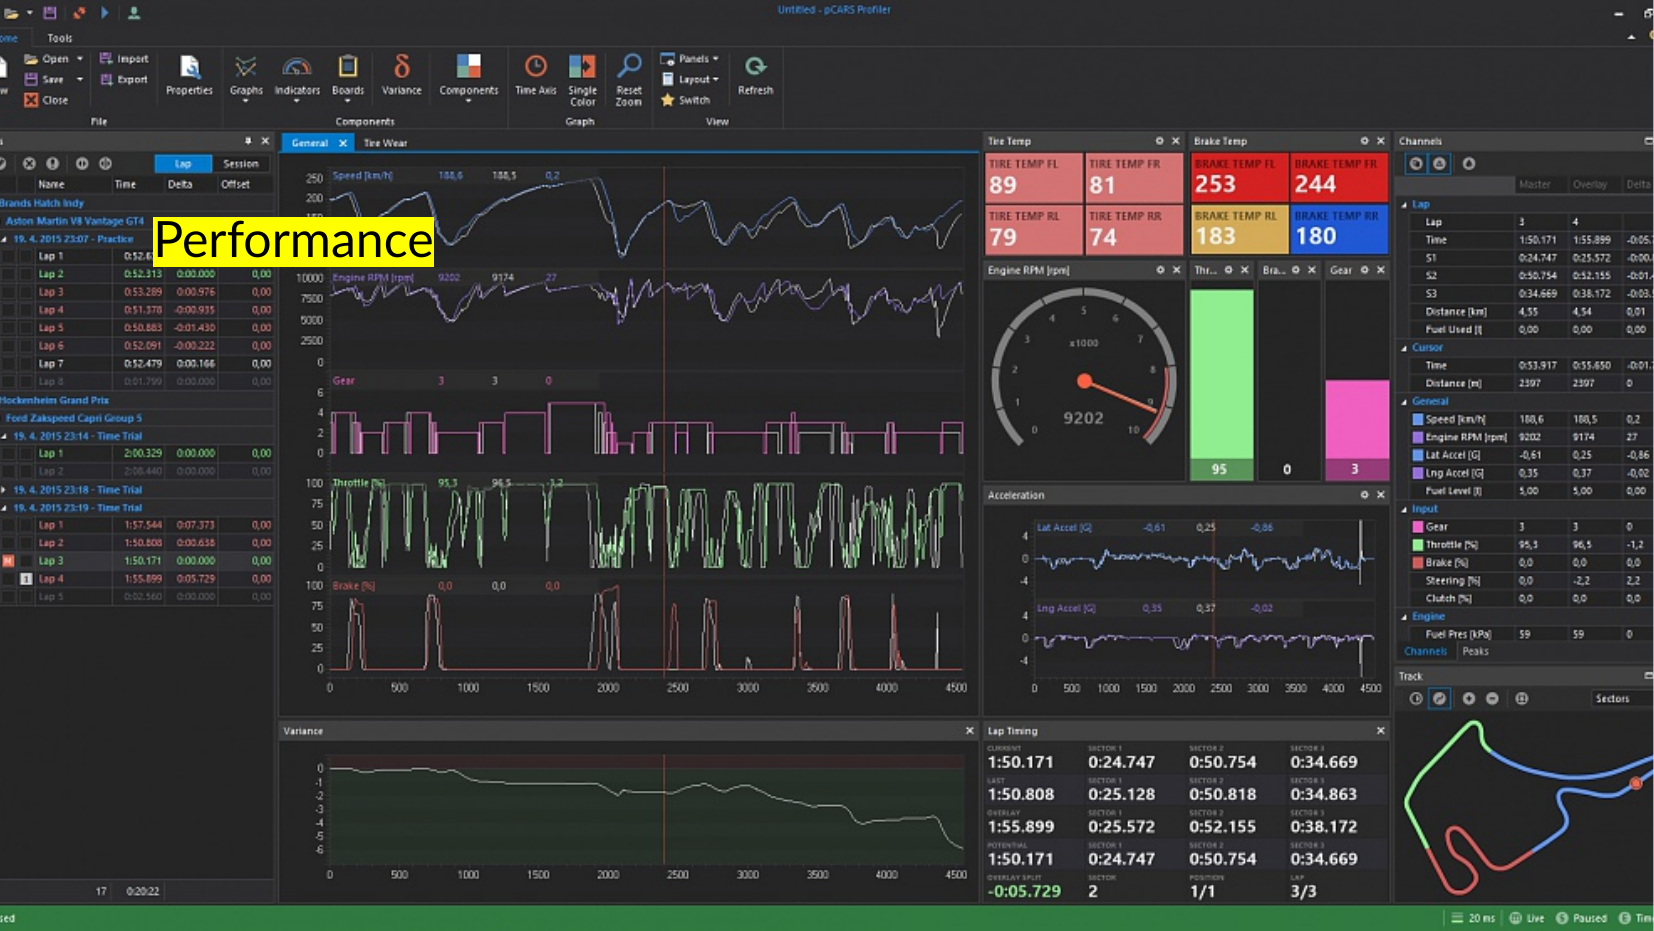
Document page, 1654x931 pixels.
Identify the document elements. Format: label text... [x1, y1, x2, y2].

list Performance [82, 217, 1571, 839]
picture [0, 0, 1654, 931]
